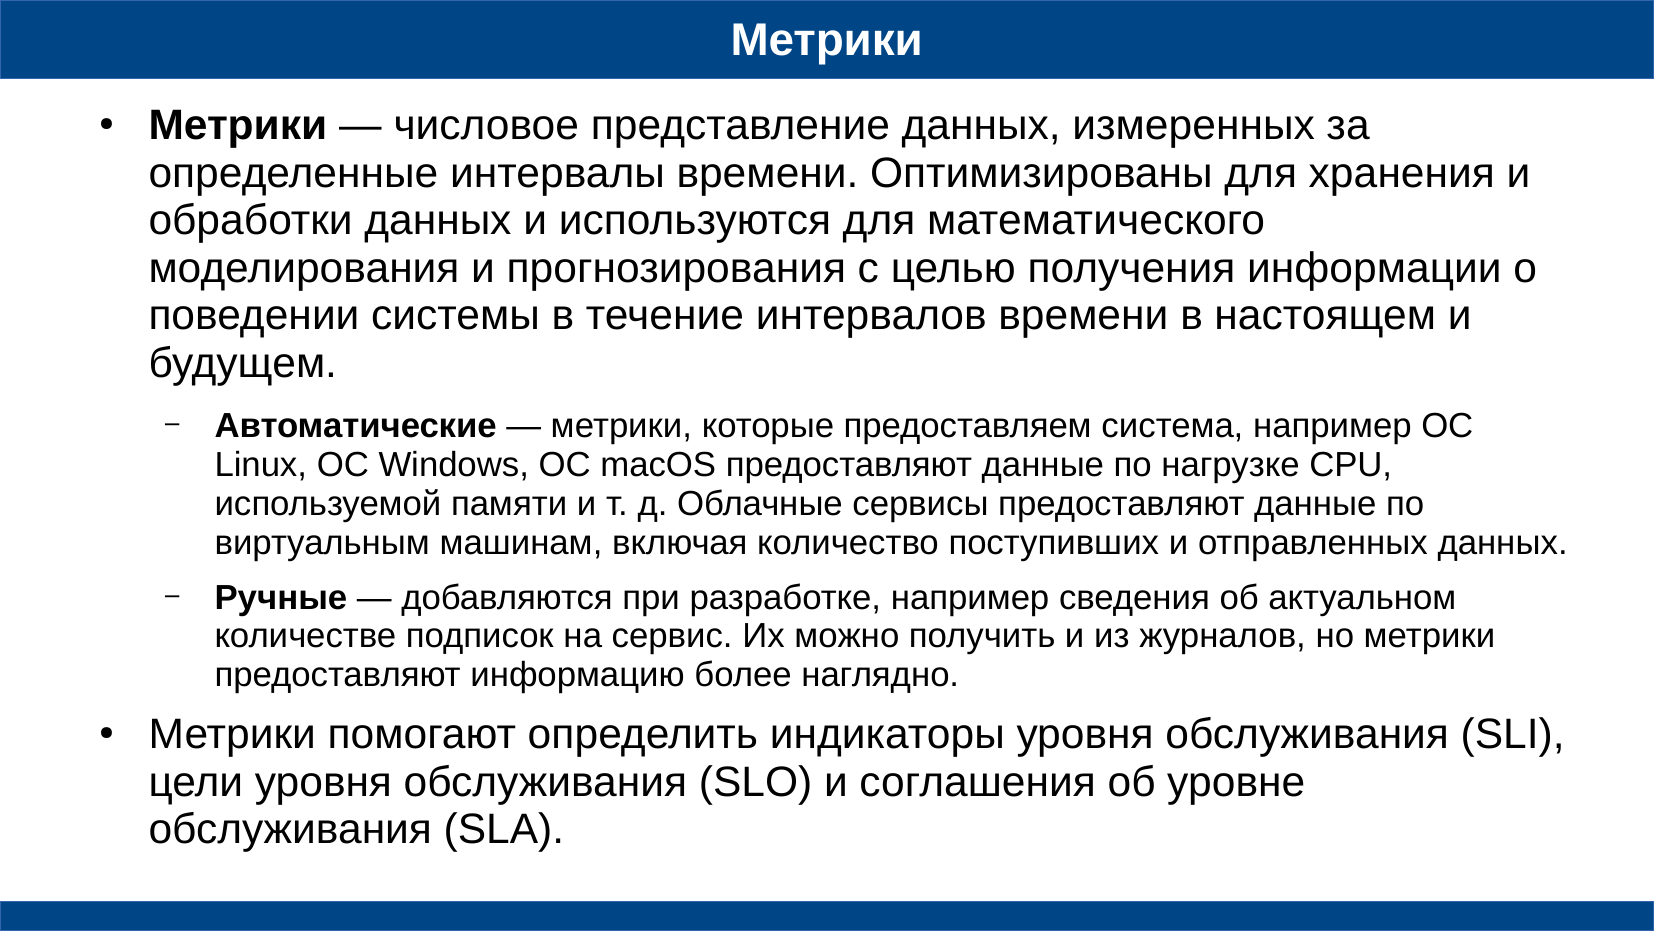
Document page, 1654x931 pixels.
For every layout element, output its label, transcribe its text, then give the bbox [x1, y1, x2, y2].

list Метрики — числовое представление данных, измеренных за определенные интервалы времени. Оптимизированы для хранения и обработки данных и используются для математического моделирования и прогнозирования с целью получения информации о поведении системы в течение интервалов времени в настоящем и будущем. Автоматические — метрики, которые предоставляем система, например ОС Linux, ОС Windows, ОС macOS предоставляют данные по нагрузке CPU, используемой памяти и т. д. Облачные сервисы предоставляют данные по виртуальным машинам, включая количество поступивших и отправленных данных. Ручные — добавляются при разработке, например сведения об актуальном количестве подписок на сервис. Их можно получить и из журналов, но метрики предоставляют информацию более наглядно. Метрики помогают определить индикаторы уровня обслуживания (SLI), цели уровня обслуживания (SLO) и соглашения об уровне обслуживания (SLA). [82, 101, 1571, 856]
title Метрики [0, 0, 1654, 79]
